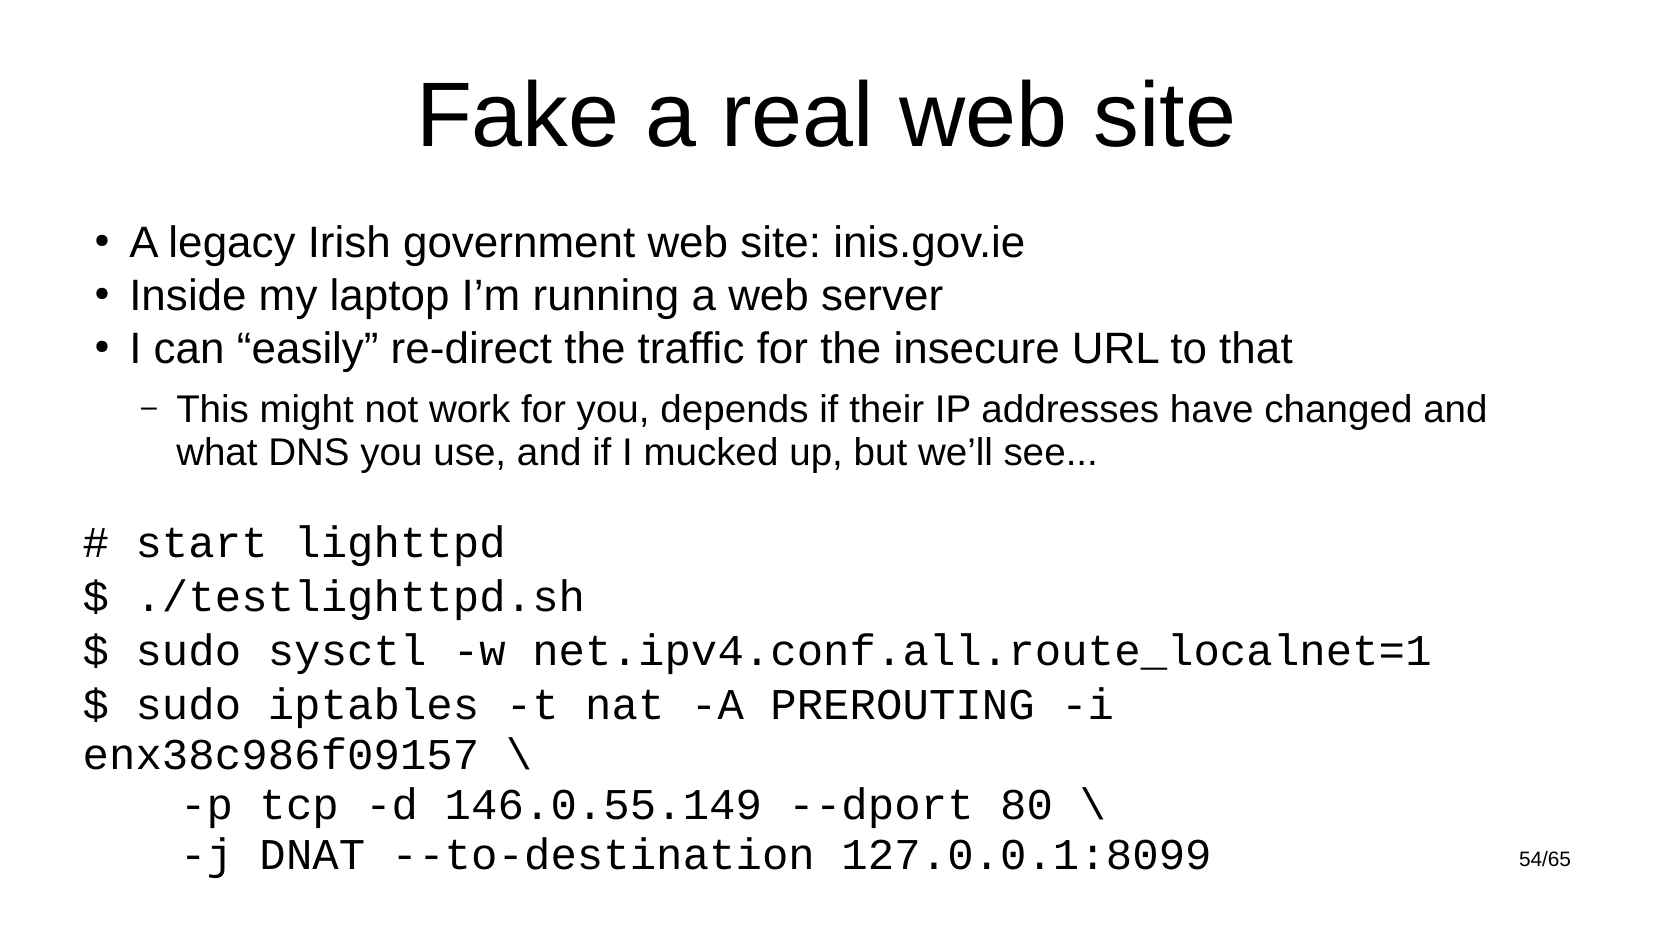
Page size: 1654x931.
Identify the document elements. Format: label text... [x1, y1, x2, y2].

list A legacy Irish government web site: inis.gov.ie Inside my laptop I’m running a web server I can “easily” re-direct the traffic for the insecure URL to that This might not work for you, depends if their IP addresses have changed and what DNS you use, and if I mucked up, but we’ll see... # start lighttpd $ ./testlighttpd.sh $ sudo sysctl -w net.ipv4.conf.all.route_localnet=1 $ sudo iptables -t nat -A PREROUTING -i enx38c986f09157 \ -p tcp -d 146.0.55.149 --dport 80 \ -j DNAT --to-destination 127.0.0.1:8099 [82, 217, 1571, 886]
title Fake a real web site [82, 37, 1571, 193]
